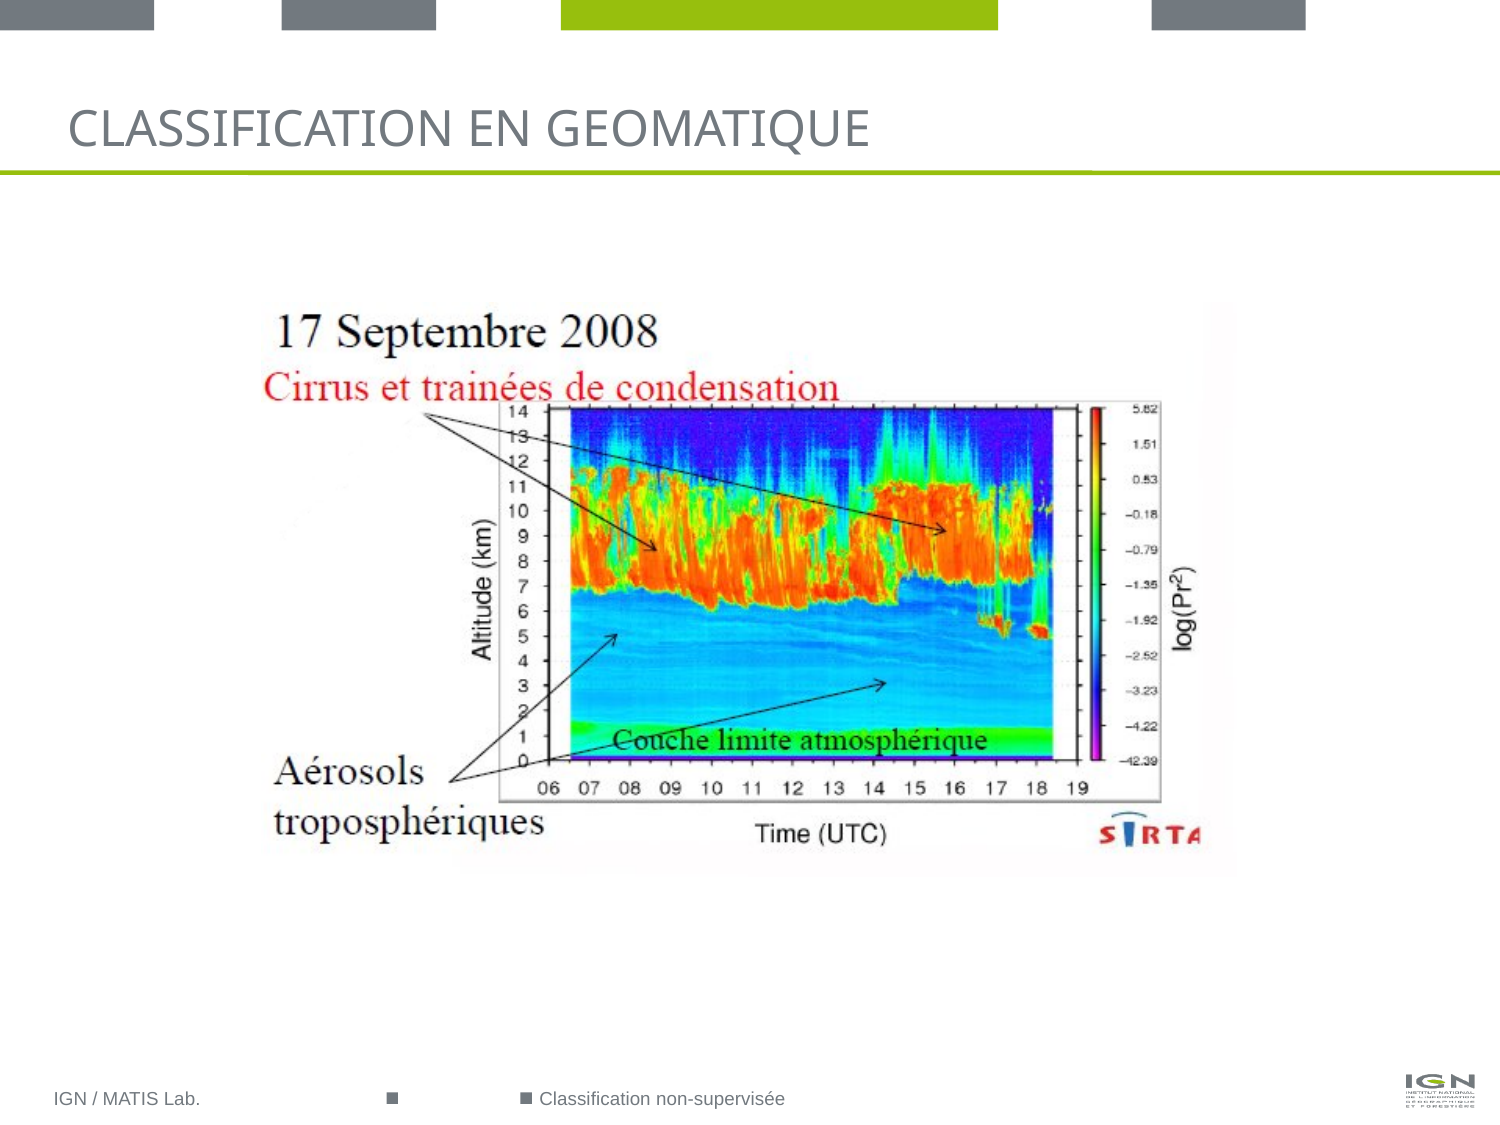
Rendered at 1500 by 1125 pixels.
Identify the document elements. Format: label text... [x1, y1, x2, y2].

text_box IGN / MATIS Lab. [39, 1067, 360, 1125]
picture [1404, 1074, 1475, 1108]
text_box CLASSIFICATION EN GEOMATIQUE [53, 80, 1425, 173]
text_box Classification non-supervisée [524, 1067, 875, 1125]
picture [261, 302, 1237, 877]
